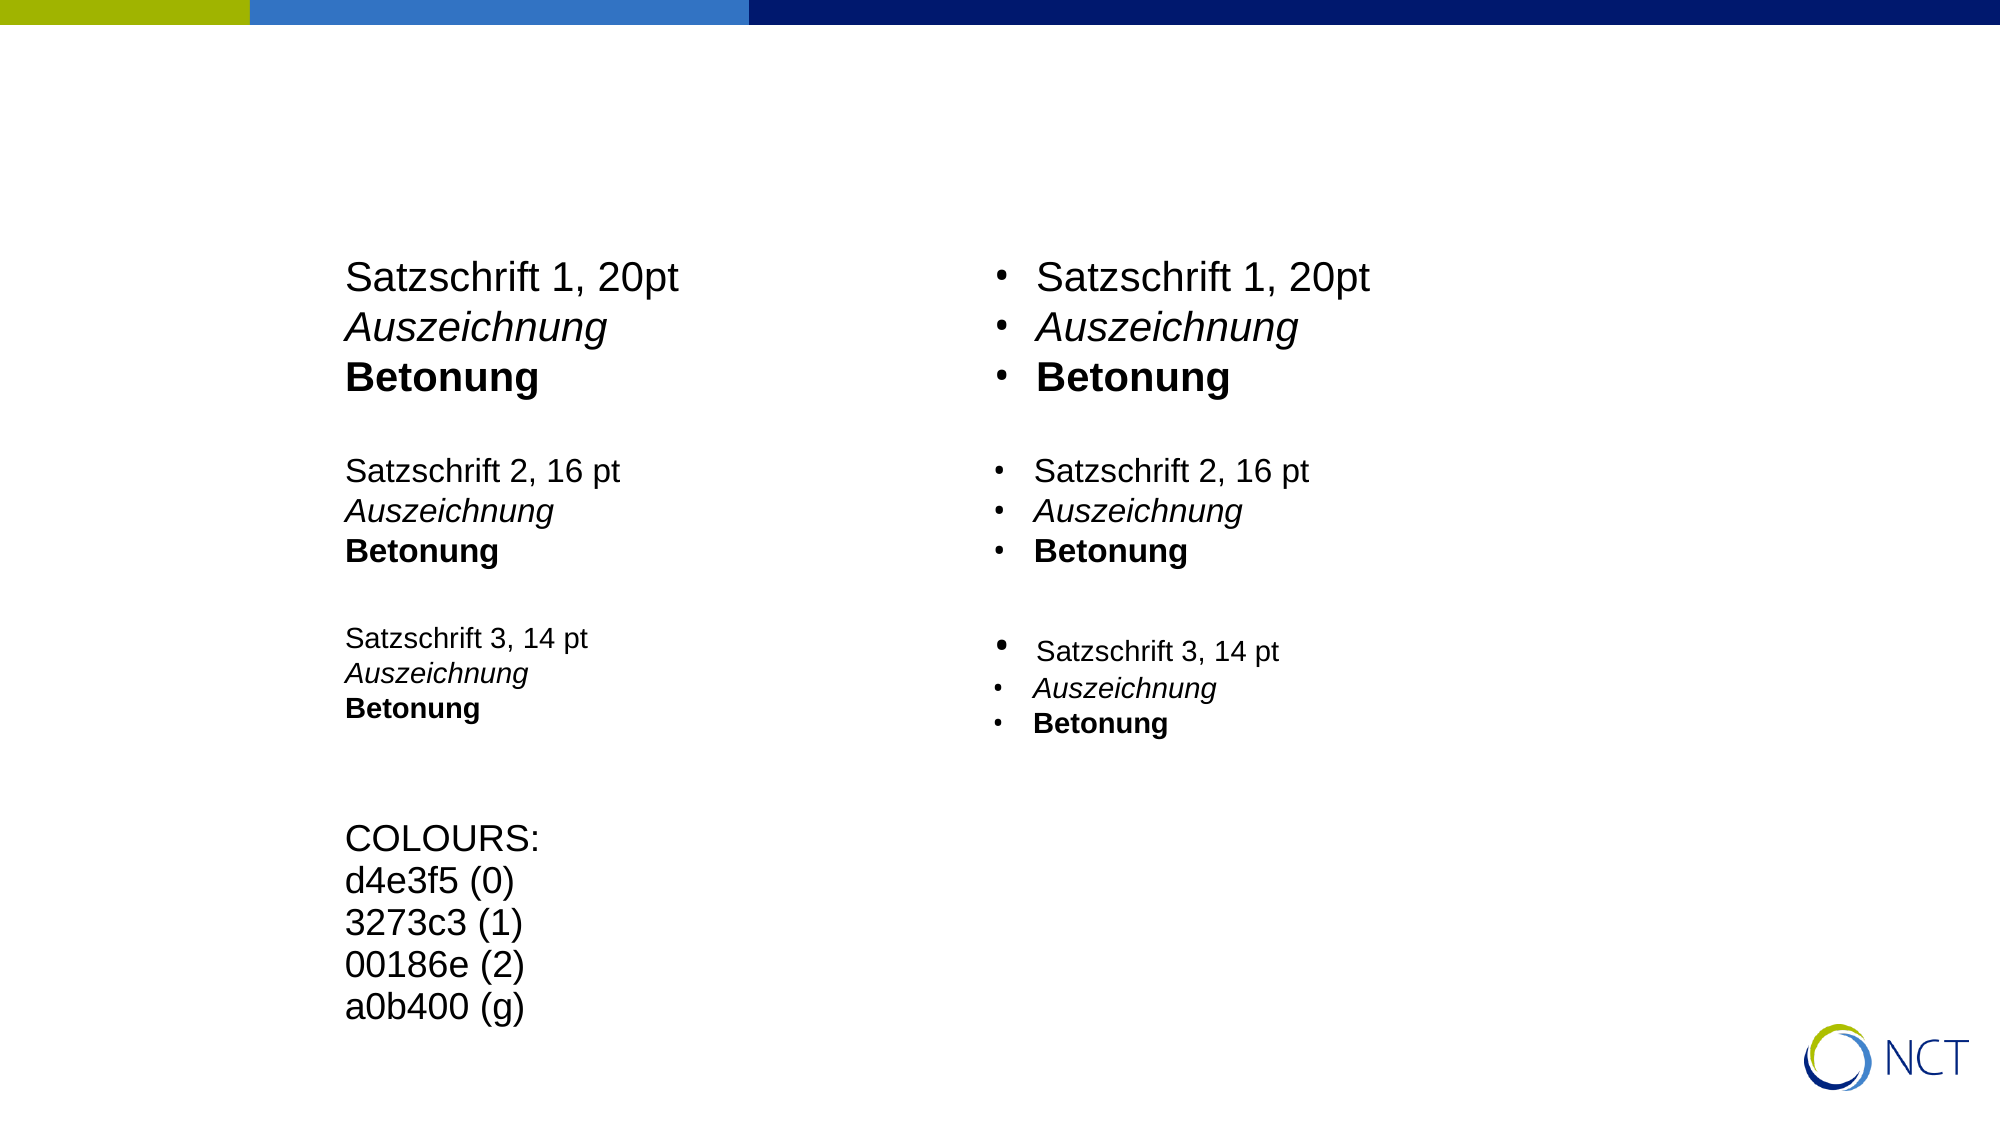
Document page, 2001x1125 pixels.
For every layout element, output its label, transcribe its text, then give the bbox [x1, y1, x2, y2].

text_box Satzschrift 1, 20pt Auszeichnung Betonung Satzschrift 2, 16 pt Auszeichnung Betonung Satzschrift 3, 14 pt Auszeichnung Betonung [345, 249, 755, 750]
picture [1804, 1024, 1969, 1091]
text_box Satzschrift 1, 20pt Auszeichnung Betonung Satzschrift 2, 16 pt Auszeichnung Betonung Satzschrift 3, 14 pt Auszeichnung Betonung [989, 249, 1371, 740]
text_box COLOURS: d4e3f5 (0) 3273c3 (1) 00186e (2) a0b400 (g) [330, 810, 646, 1077]
